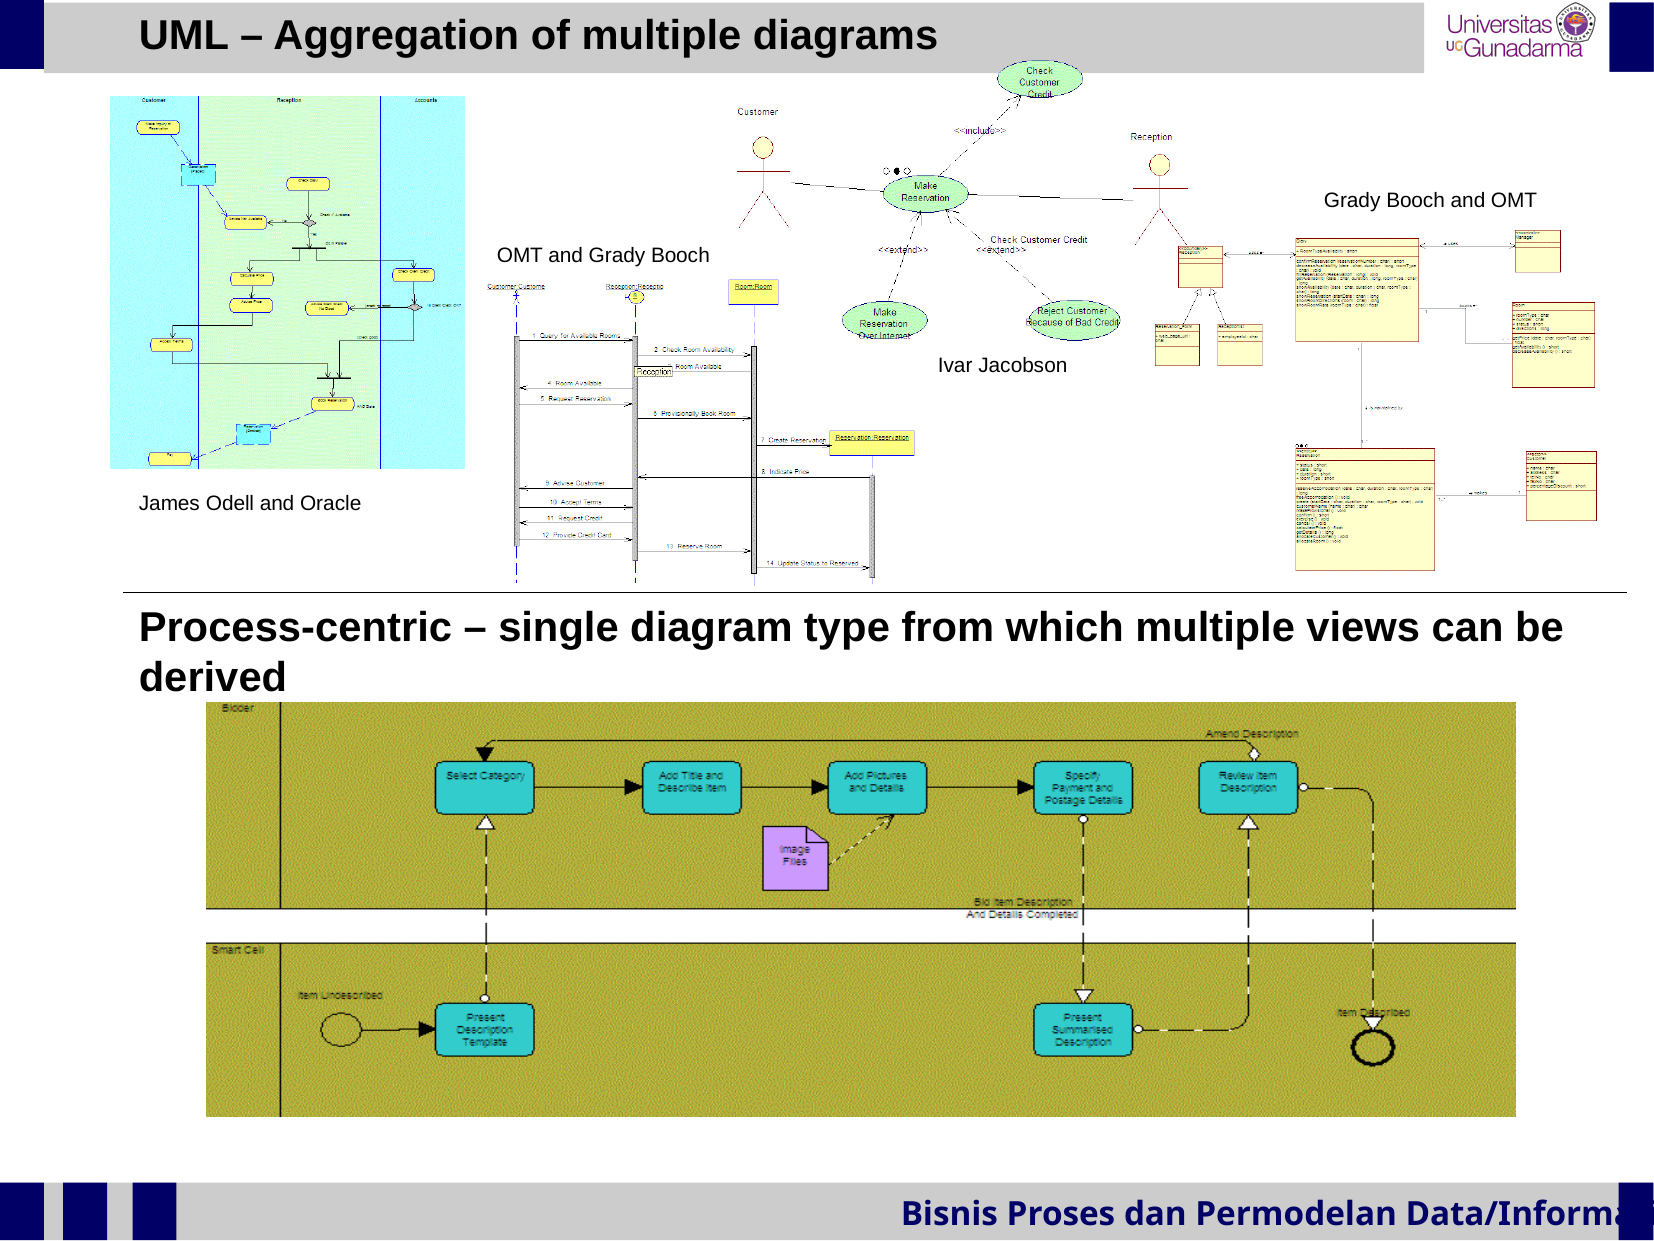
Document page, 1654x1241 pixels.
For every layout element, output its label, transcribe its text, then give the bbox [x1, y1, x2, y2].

text_box Grady Booch and OMT [1308, 179, 1585, 220]
picture [1437, 2, 1610, 62]
picture [110, 96, 465, 469]
text_box OMT and Grady Booch [482, 234, 758, 275]
text_box Ivar Jacobson [923, 344, 1103, 385]
picture [206, 702, 1516, 1117]
picture [482, 55, 1601, 589]
text_box UML – Aggregation of multiple diagrams [124, 0, 1186, 66]
text_box Process-centric – single diagram type from which multiple views can be derived [124, 592, 1599, 708]
text_box James Odell and Oracle [124, 482, 414, 523]
